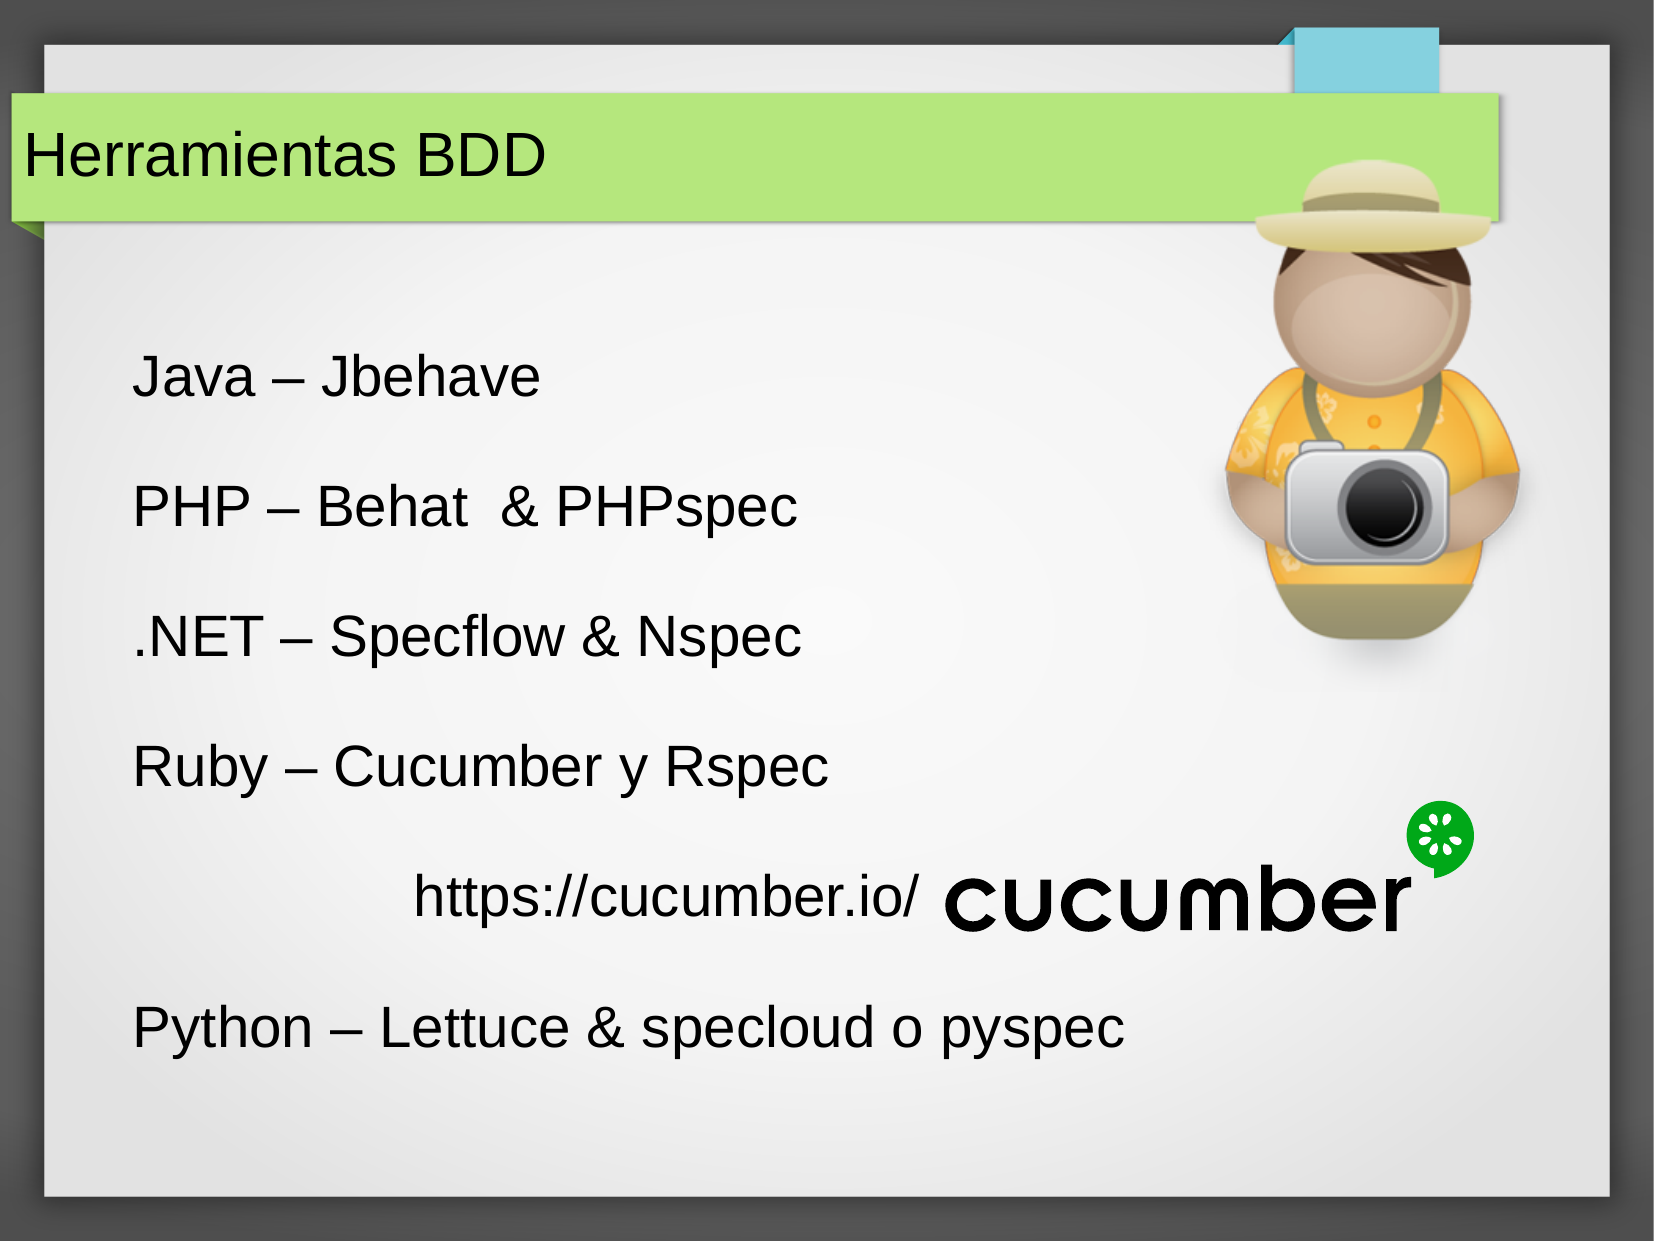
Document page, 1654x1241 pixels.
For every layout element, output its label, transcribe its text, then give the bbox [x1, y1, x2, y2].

picture [0, 0, 1654, 1241]
text_box Java – Jbehave PHP – Behat & PHPspec .NET – Specflow & Nspec Ruby – Cucumber y Rspec https://cucumber.io/ Python – Lettuce & specloud o pyspec [118, 271, 1217, 1146]
title Herramientas BDD [23, 84, 993, 225]
